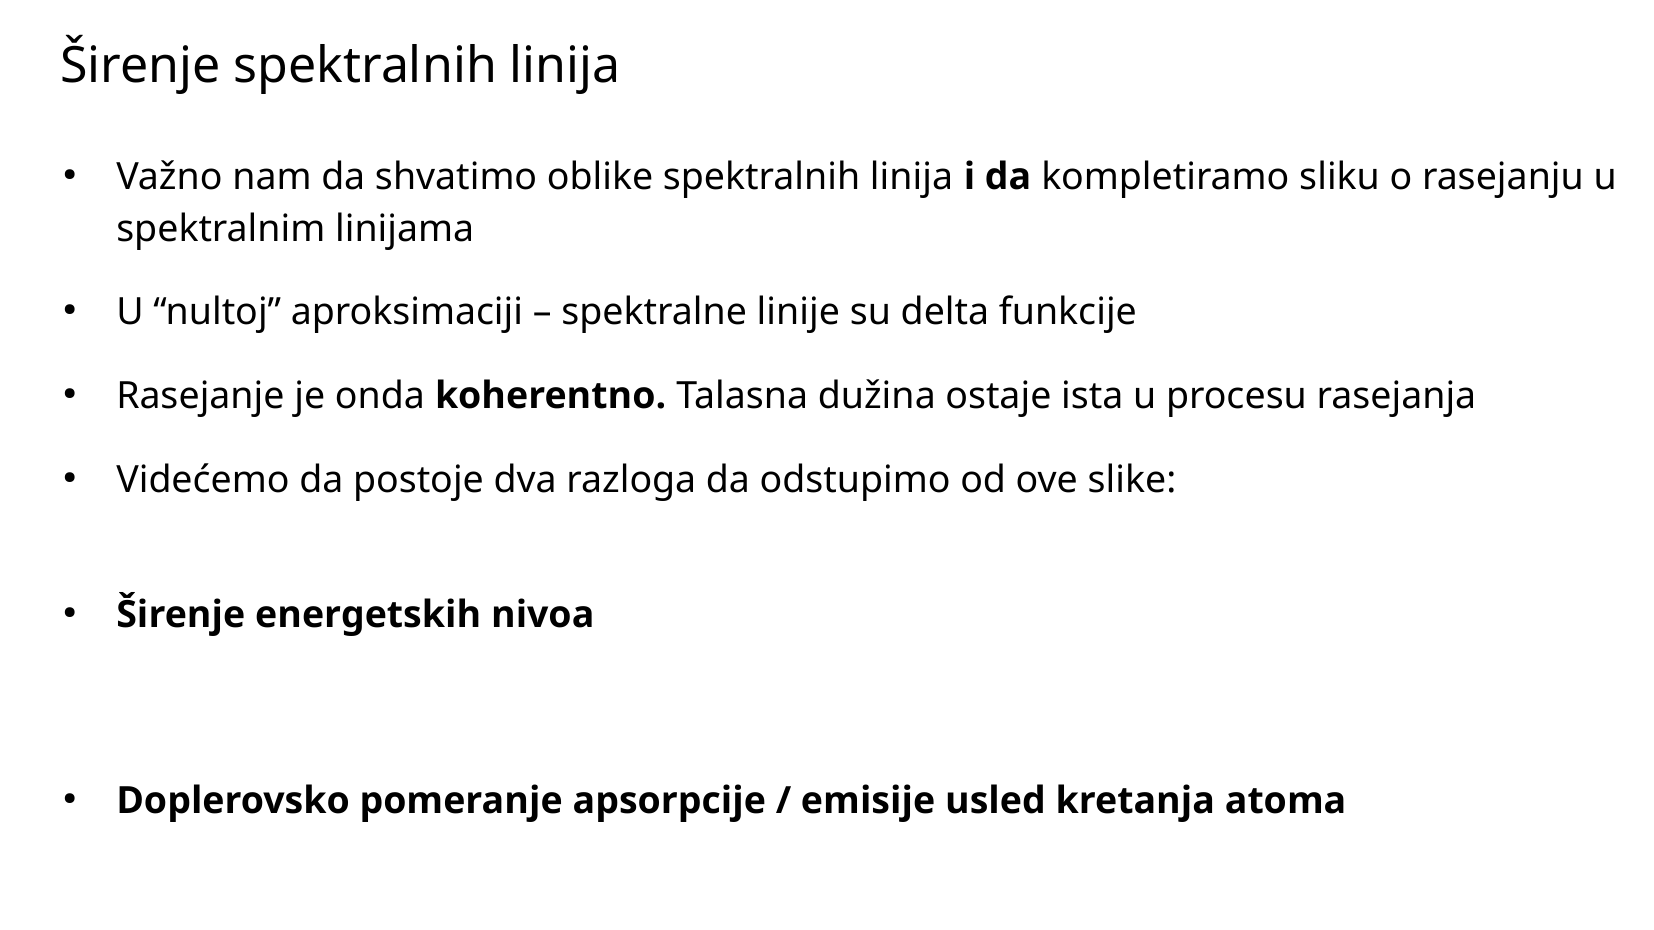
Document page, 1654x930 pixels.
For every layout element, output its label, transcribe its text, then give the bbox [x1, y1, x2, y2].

list Važno nam da shvatimo oblike spektralnih linija i da kompletiramo sliku o rasejanju u spektralnim linijama U “nultoj” aproksimaciji – spektralne linije su delta funkcije Rasejanje je onda koherentno. Talasna dužina ostaje ista u procesu rasejanja Videćemo da postoje dva razloga da odstupimo od ove slike: Širenje energetskih nivoa Doplerovsko pomeranje apsorpcije / emisije usled kretanja atoma [45, 149, 1635, 880]
title Širenje spektralnih linija [59, 13, 1648, 113]
